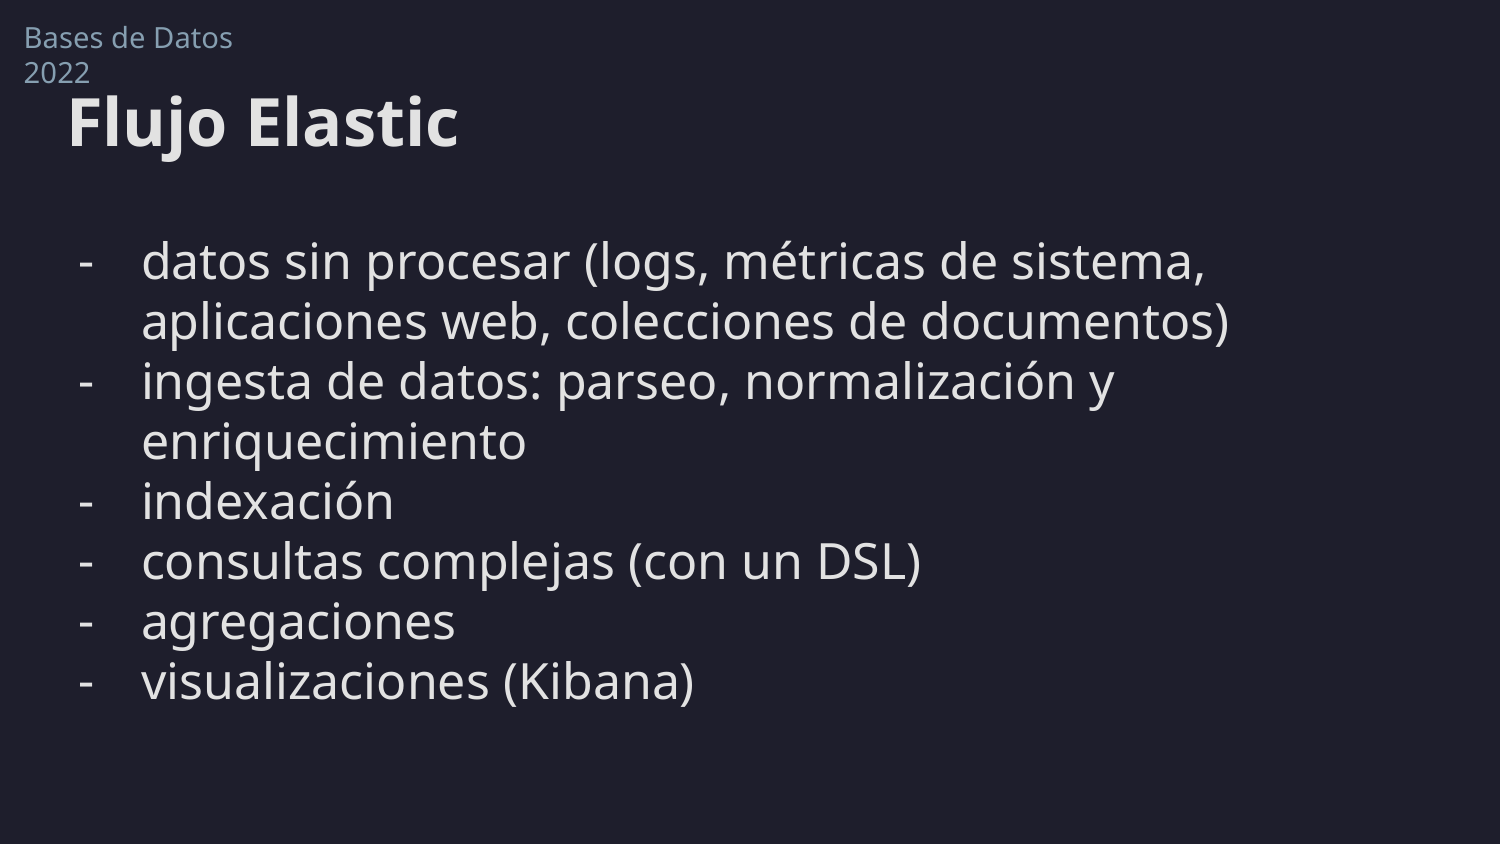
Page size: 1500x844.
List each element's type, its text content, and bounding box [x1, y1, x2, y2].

list datos sin procesar (logs, métricas de sistema, aplicaciones web, colecciones de documentos) ingesta de datos: parseo, normalización y enriquecimiento indexación consultas complejas (con un DSL) agregaciones visualizaciones (Kibana) [51, 189, 1449, 750]
title Flujo Elastic [51, 72, 1449, 167]
